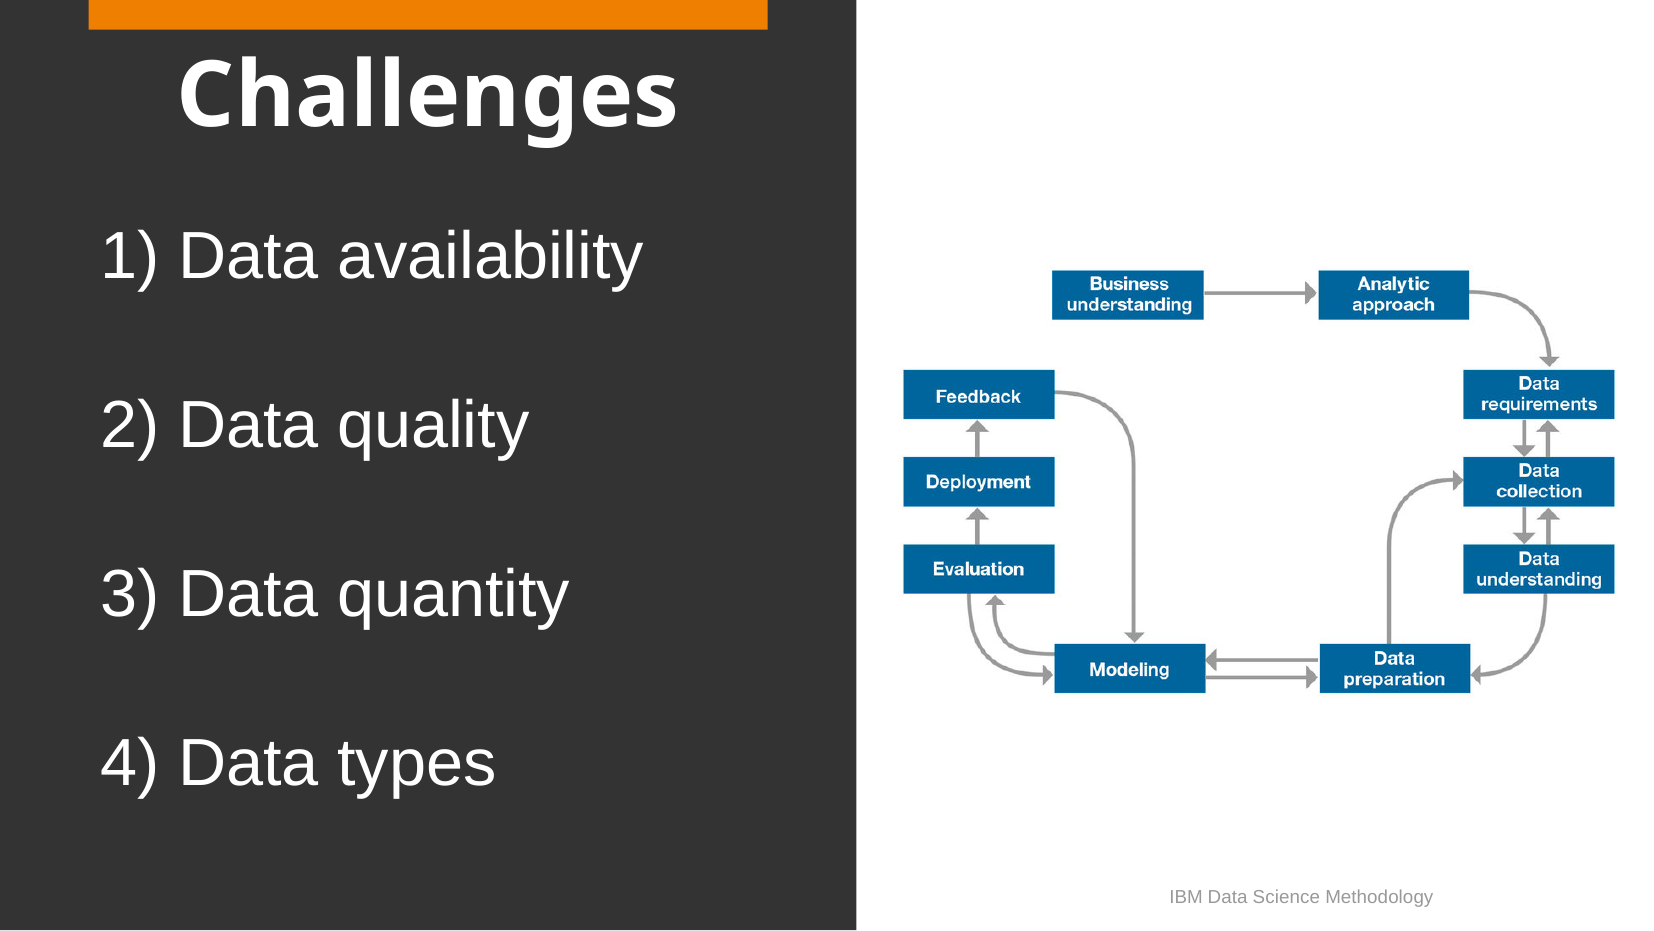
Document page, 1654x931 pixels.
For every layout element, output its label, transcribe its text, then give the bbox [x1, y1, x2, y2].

picture [898, 265, 1617, 698]
title Challenges [41, 0, 815, 211]
text_box IBM Data Science Methodology [1154, 879, 1447, 916]
text_box [0, 0, 857, 931]
text_box [88, 0, 768, 30]
list Data availability Data quality Data quantity Data types [82, 217, 768, 857]
